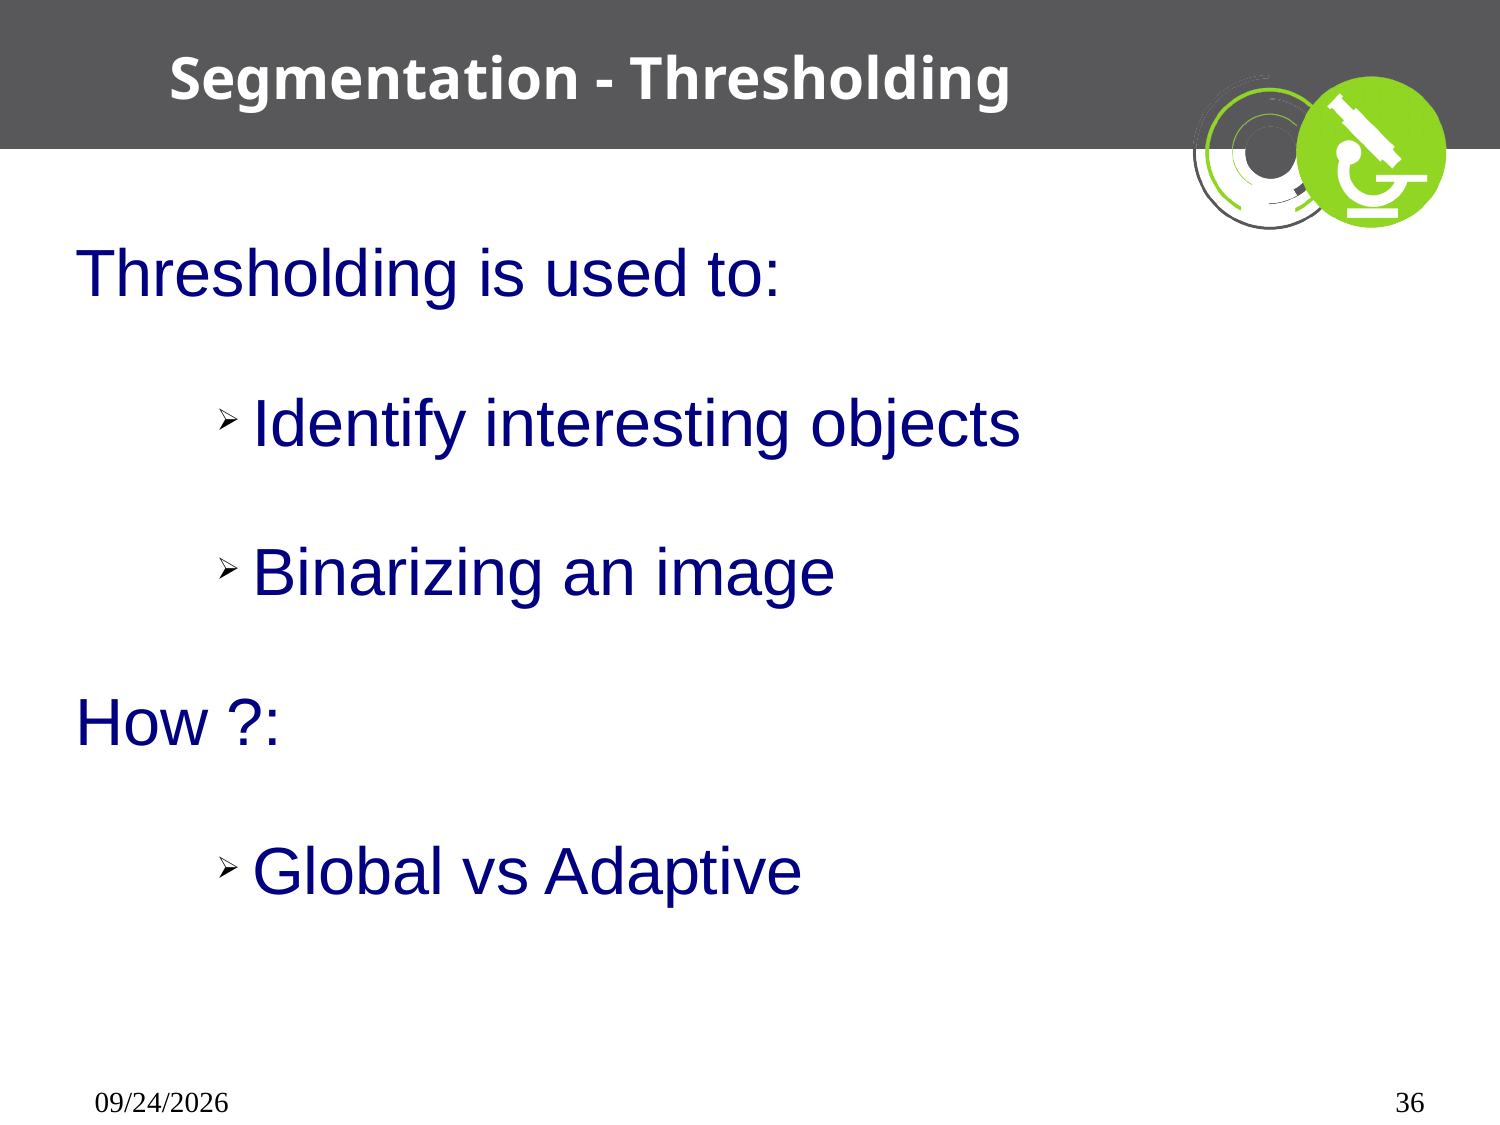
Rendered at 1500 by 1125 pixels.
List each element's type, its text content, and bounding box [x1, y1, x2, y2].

subtitle Thresholding is used to: Identify interesting objects Binarizing an image How ?: Global vs Adaptive [75, 236, 1425, 910]
title Segmentation - Thresholding [0, 0, 1182, 154]
picture [1188, 69, 1453, 236]
